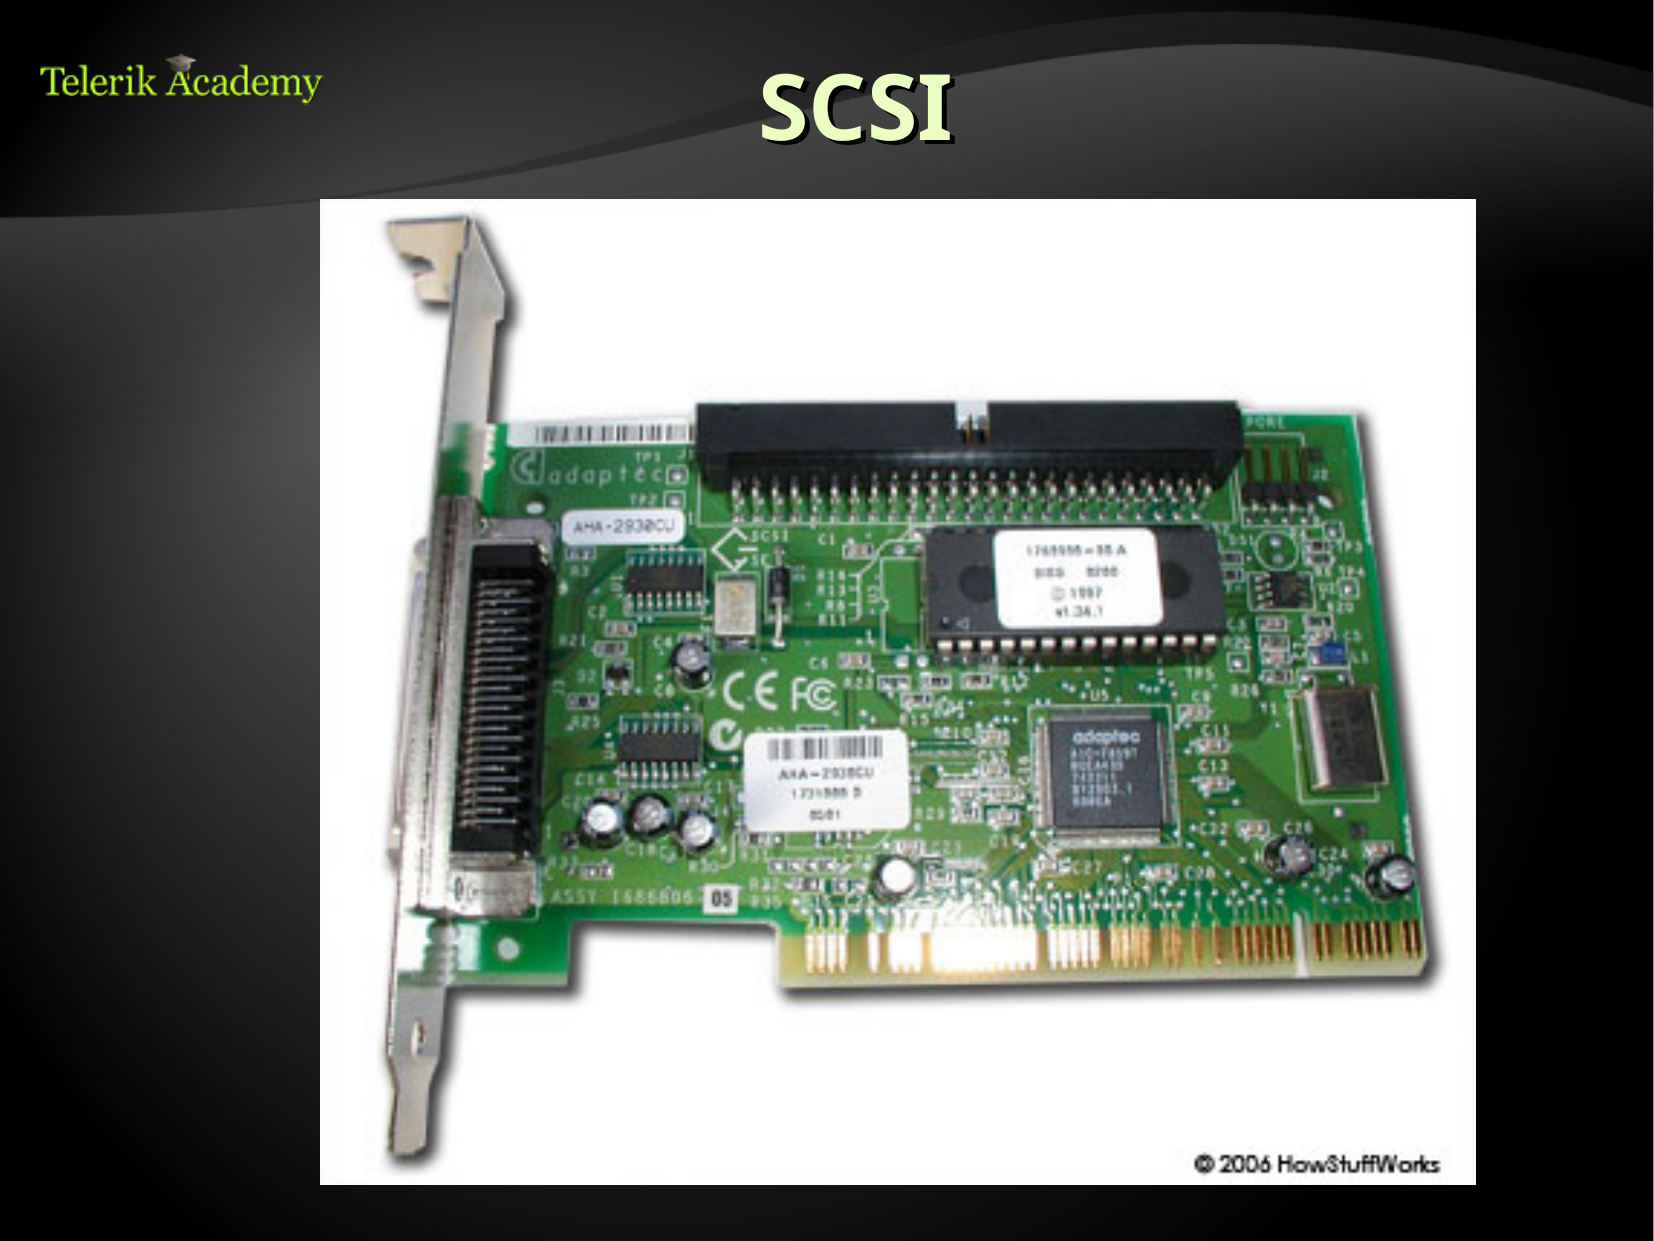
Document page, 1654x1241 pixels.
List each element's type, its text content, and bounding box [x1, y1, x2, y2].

picture [0, 0, 1654, 1241]
title SCSI [112, 48, 1601, 159]
